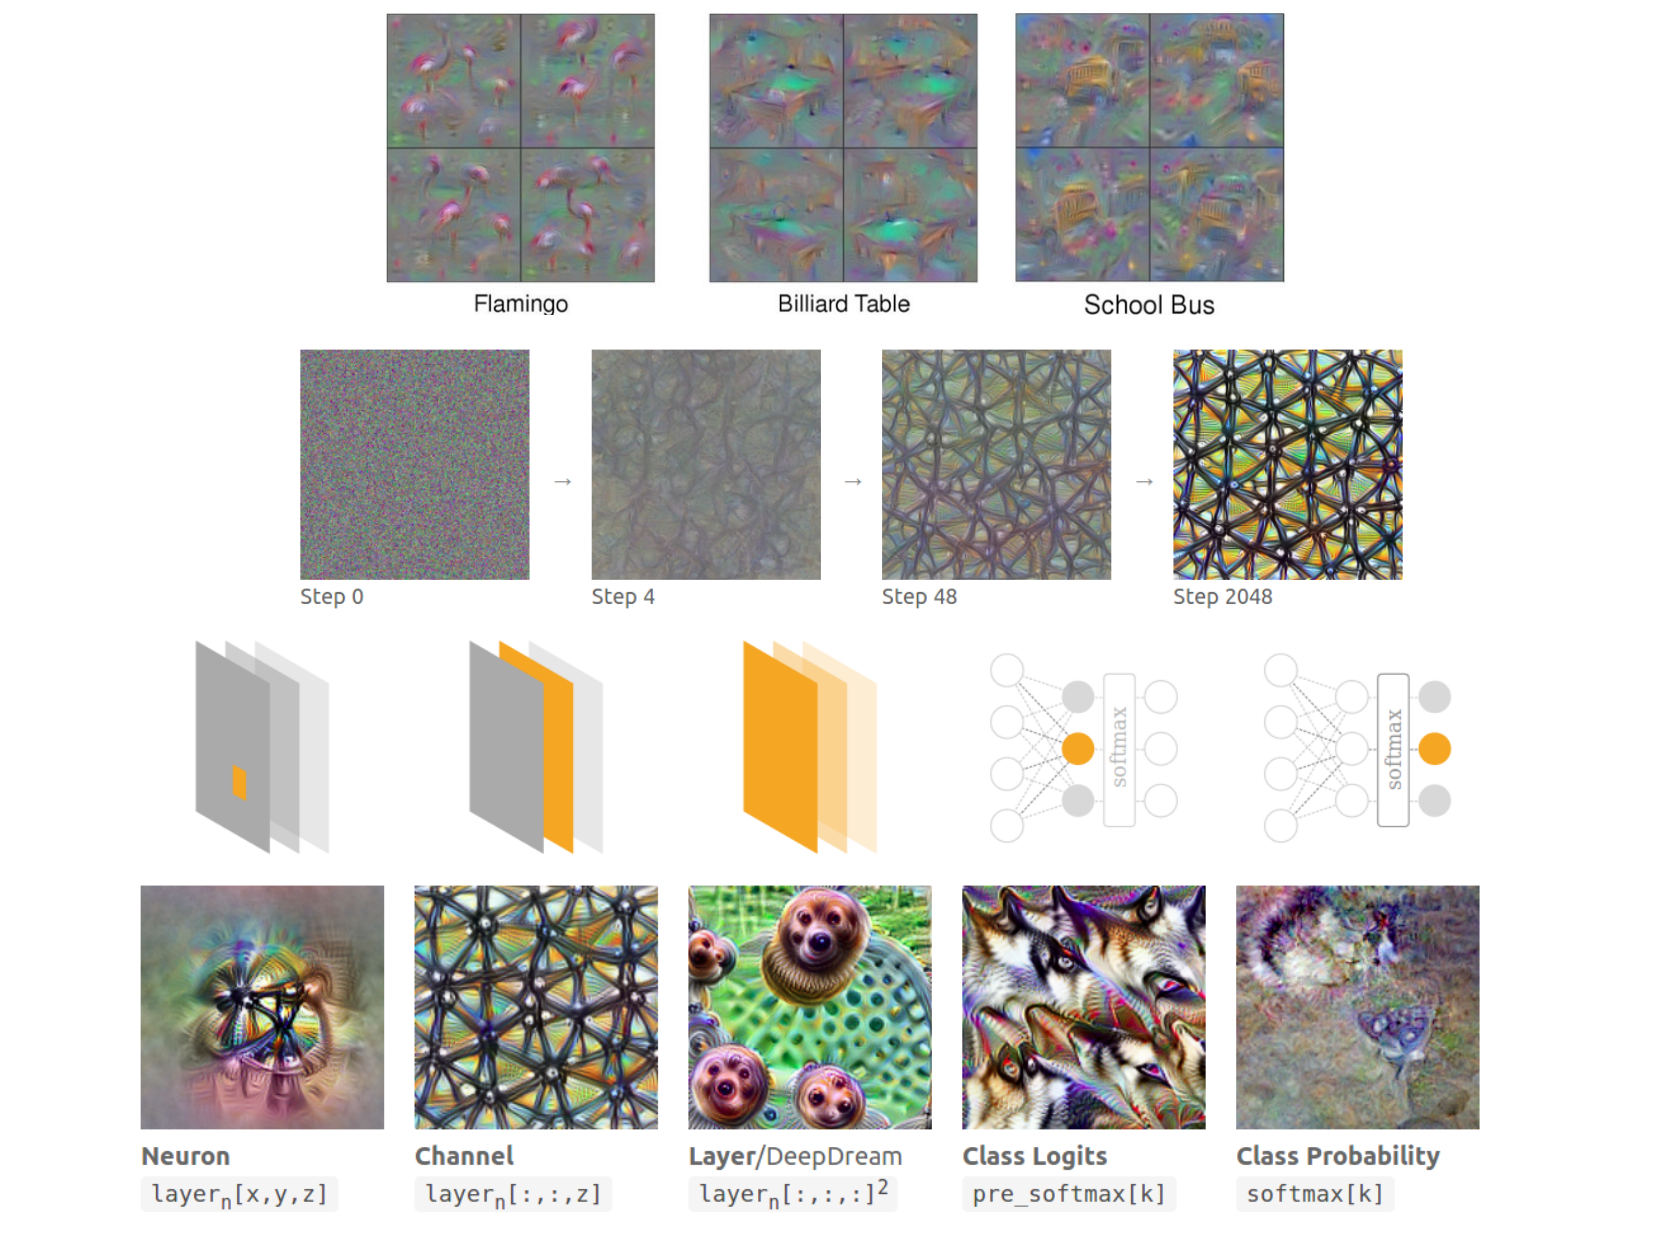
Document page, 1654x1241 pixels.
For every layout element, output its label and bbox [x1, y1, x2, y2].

picture [284, 342, 1430, 615]
picture [118, 628, 1501, 1226]
picture [384, 11, 1288, 315]
